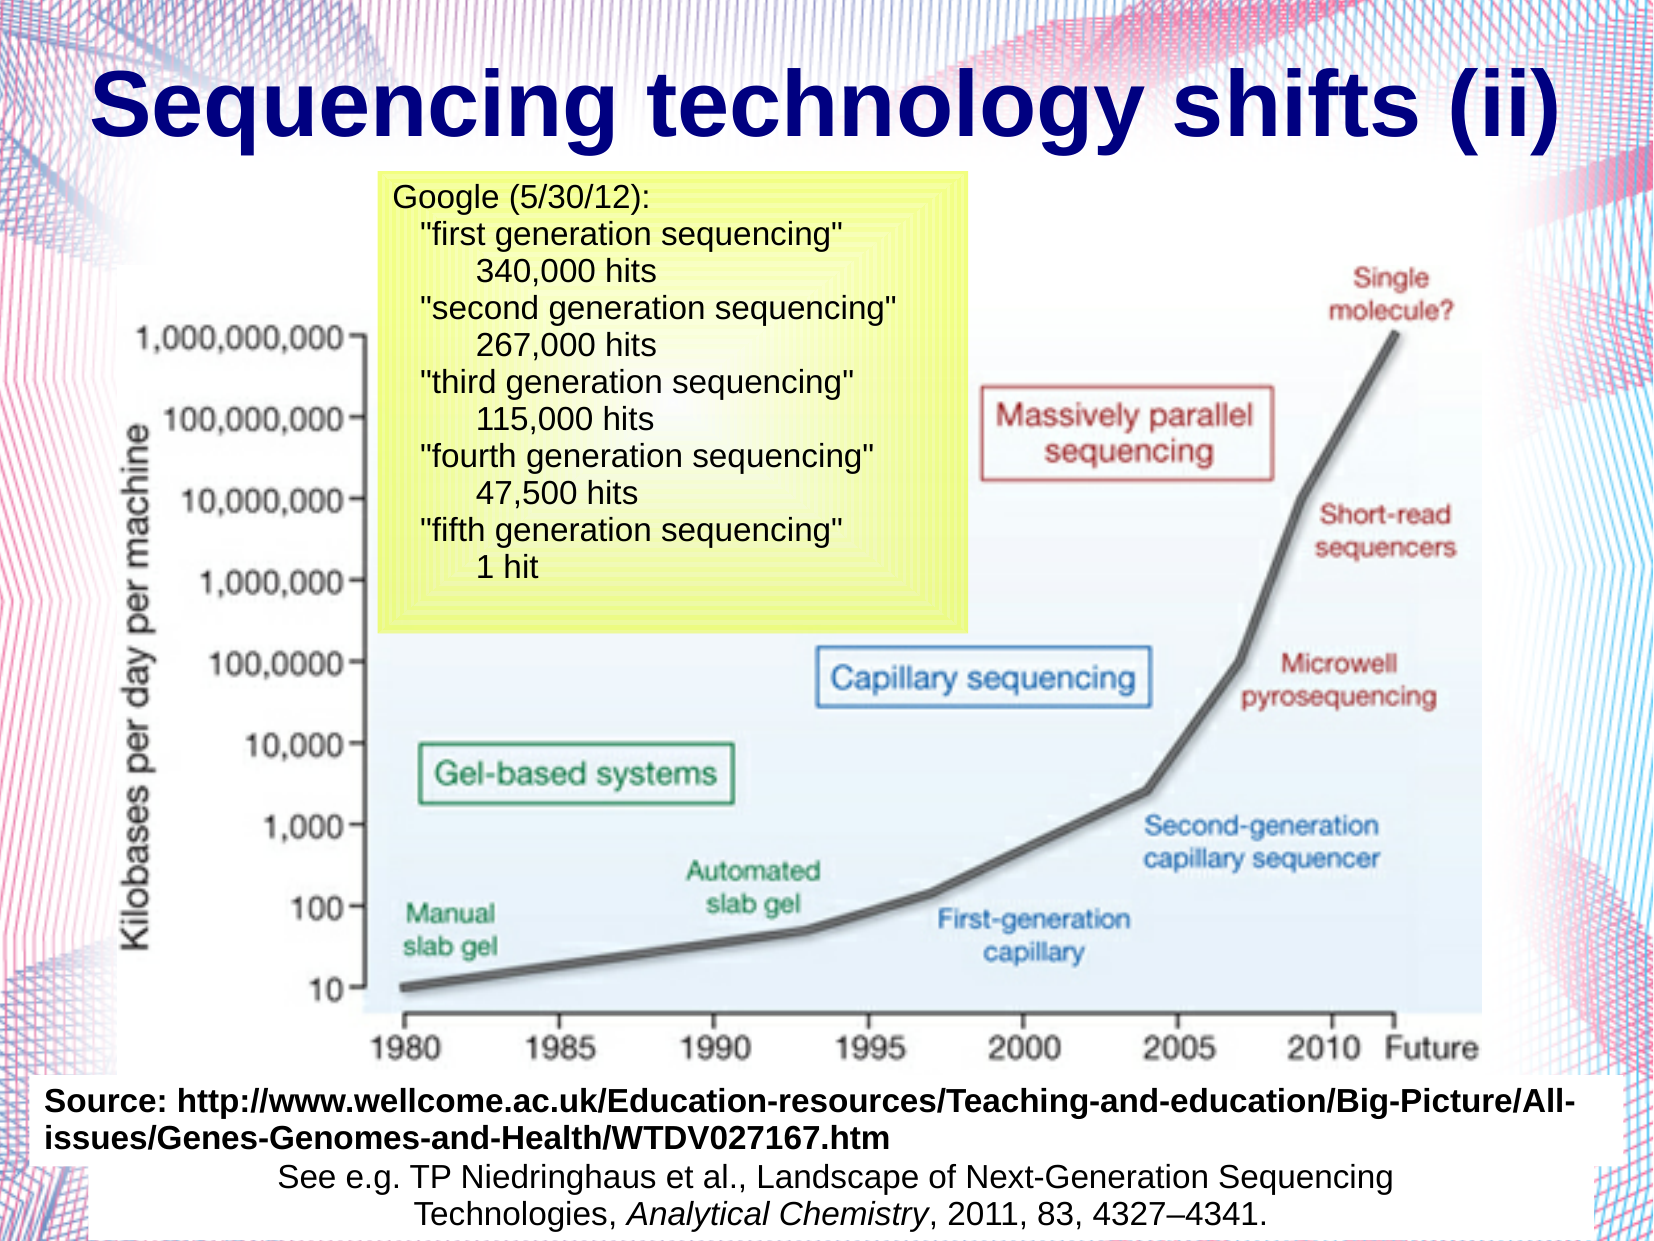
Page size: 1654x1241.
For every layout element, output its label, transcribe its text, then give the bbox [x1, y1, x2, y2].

picture [0, 0, 1654, 1241]
title Sequencing technology shifts (ii) [82, 25, 1571, 184]
text_box Source: http://www.wellcome.ac.uk/Education-resources/Teaching-and-education/Big-Picture/All-issues/Genes-Genomes-and-Health/WTDV027167.htm [29, 1075, 1624, 1167]
text_box Google (5/30/12): "first generation sequencing" 340,000 hits "second generation sequencing" 267,000 hits "third generation sequencing" 115,000 hits "fourth generation sequencing" 47,500 hits "fifth generation sequencing" 1 hit [377, 171, 969, 634]
text_box See e.g. TP Niedringhaus et al., Landscape of Next-Generation Sequencing Technologies, Analytical Chemistry, 2011, 83, 4327–4341. [88, 1151, 1594, 1241]
